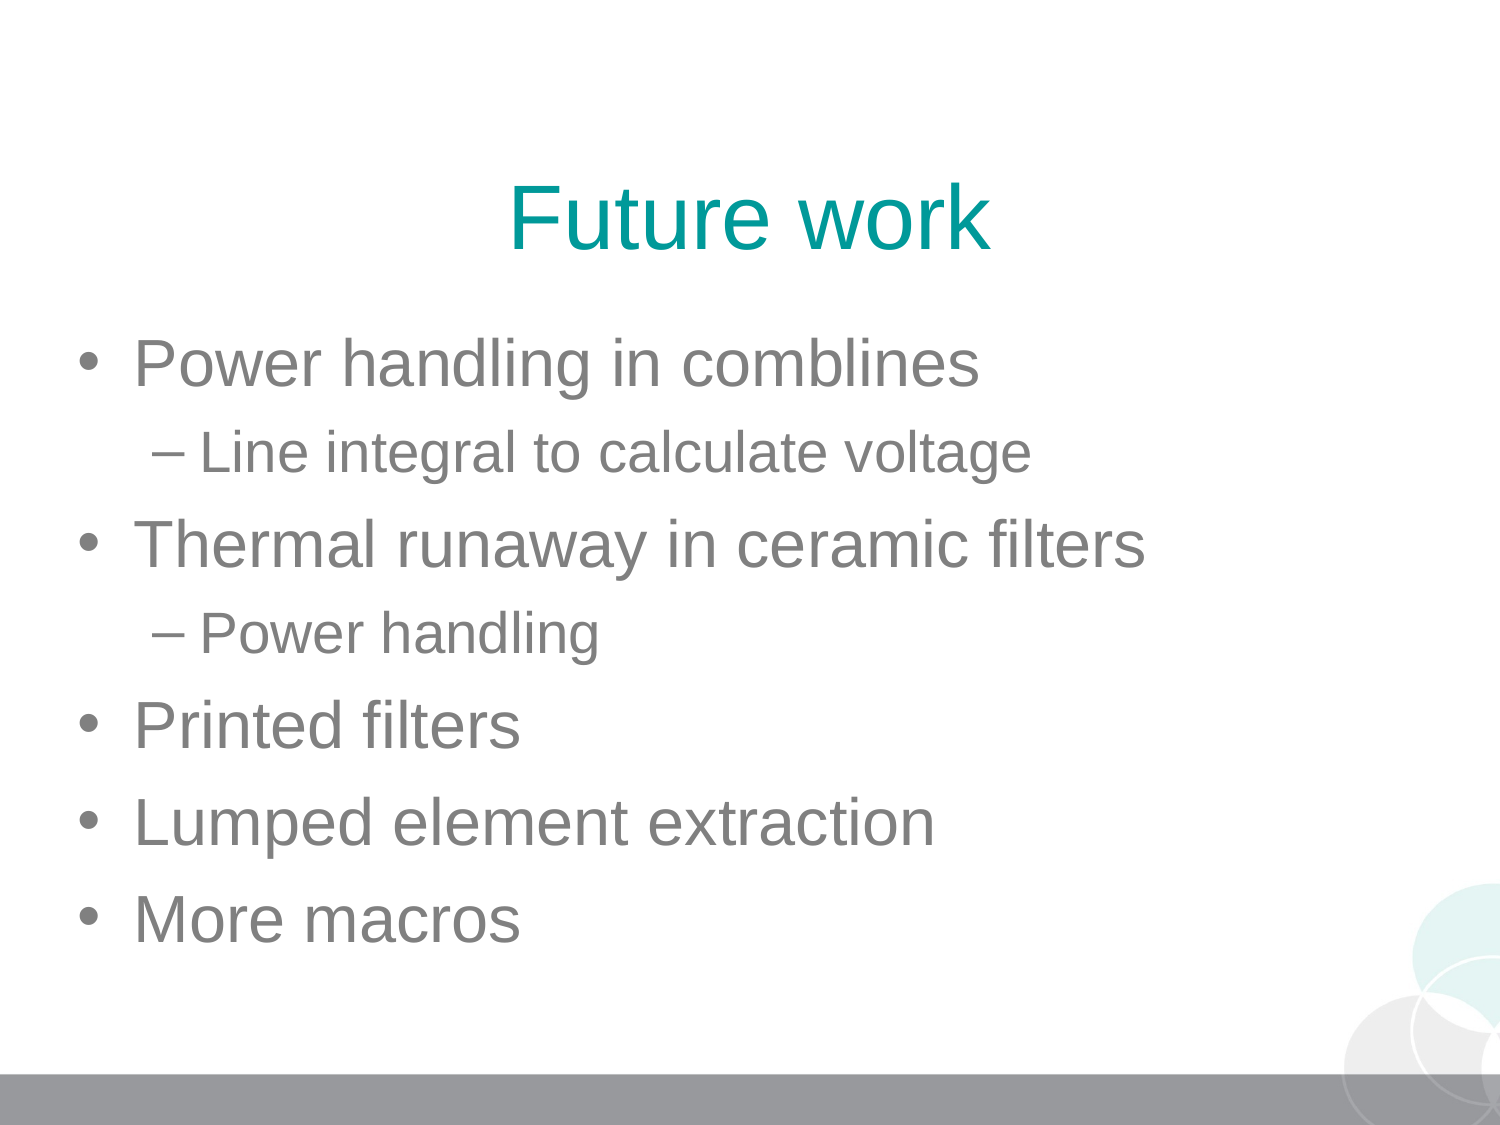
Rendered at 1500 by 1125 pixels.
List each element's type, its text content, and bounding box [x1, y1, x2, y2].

title Future work [62, 137, 1438, 288]
list Power handling in comblines Line integral to calculate voltage Thermal runaway in ceramic filters Power handling Printed filters Lumped element extraction More macros [62, 312, 1438, 1038]
picture [0, 879, 1500, 1125]
